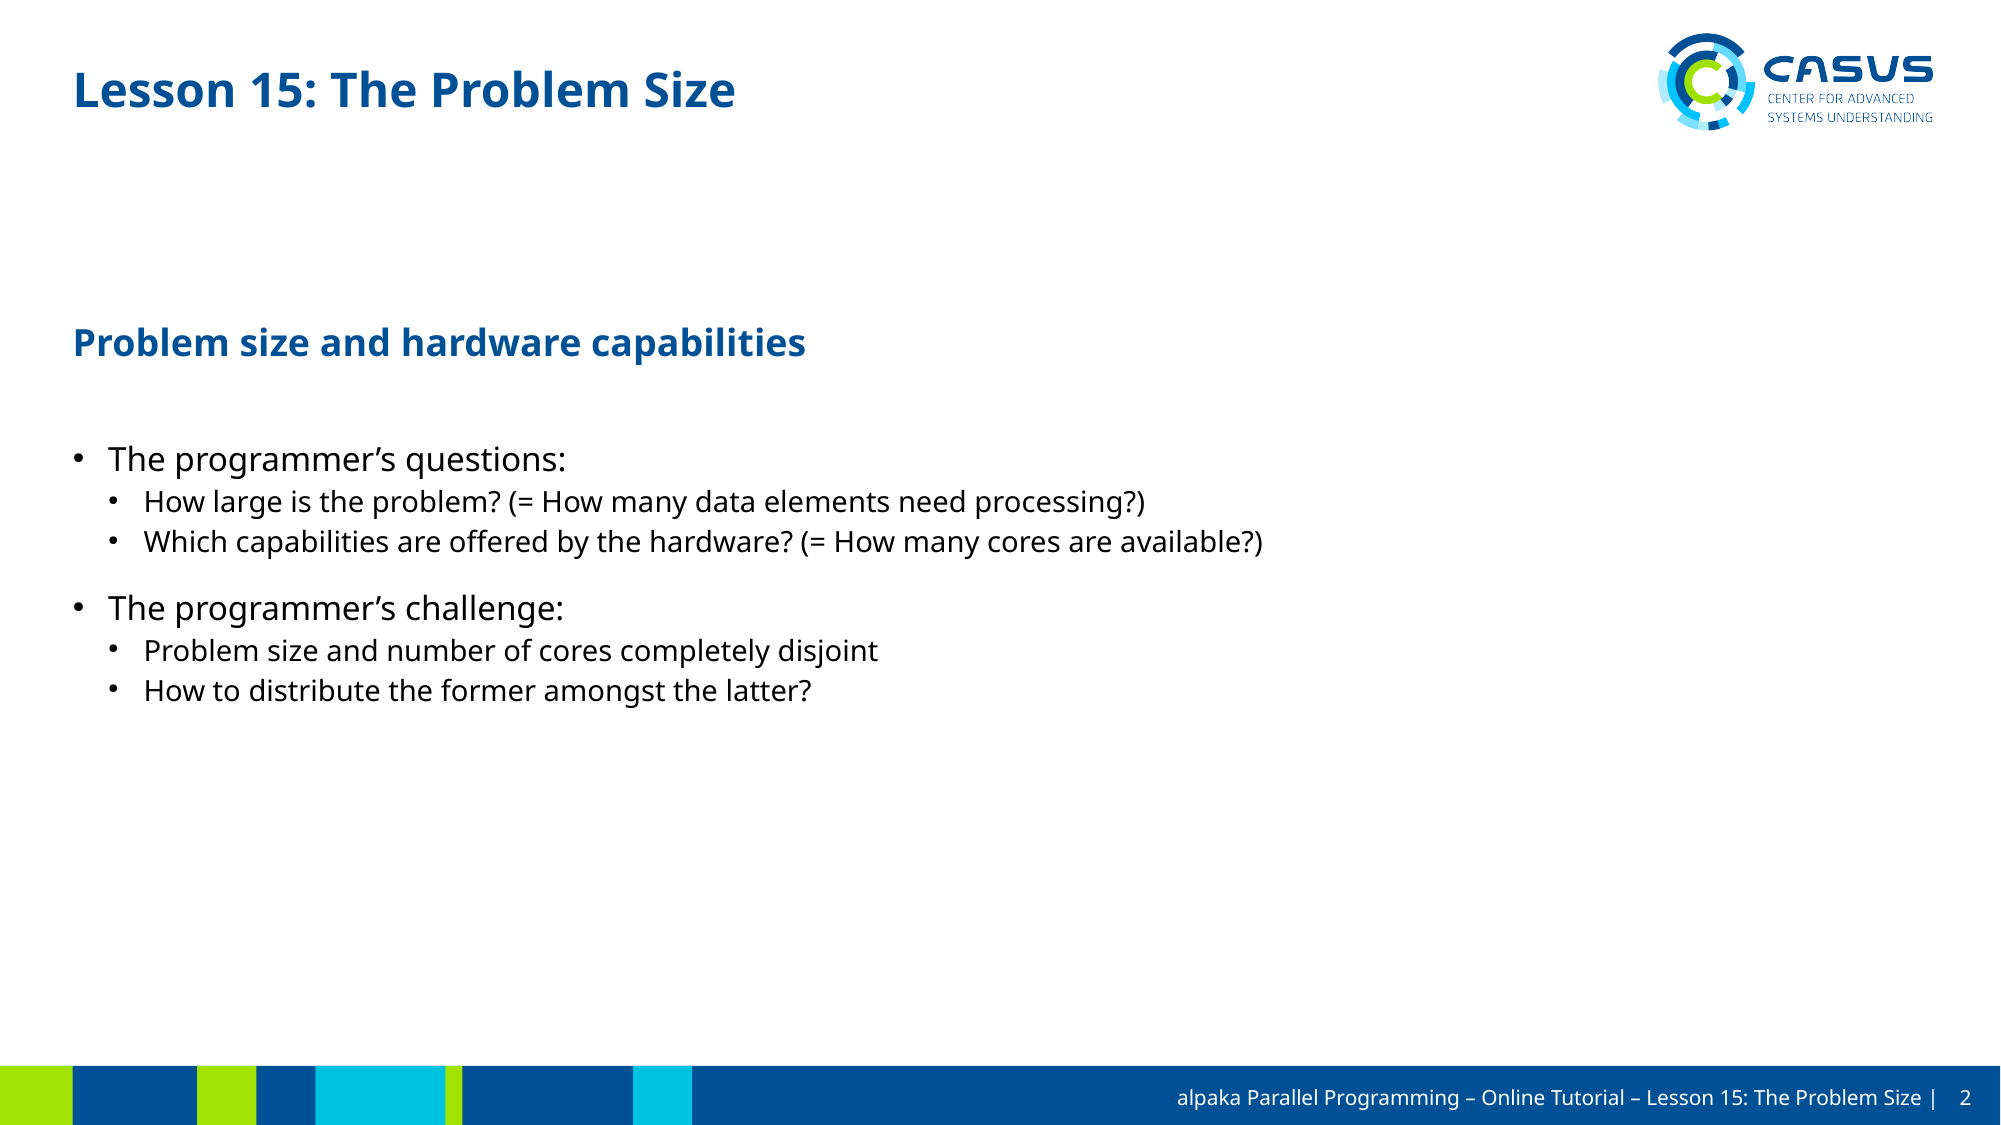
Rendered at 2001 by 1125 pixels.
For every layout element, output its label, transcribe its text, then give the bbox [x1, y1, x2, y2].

title Lesson 15: The Problem Size [72, 54, 1620, 123]
list Problem size and hardware capabilities The programmer’s questions: How large is the problem? (= How many data elements need processing?) Which capabilities are offered by the hardware? (= How many cores are available?) The programmer’s challenge: Problem size and number of cores completely disjoint How to distribute the former amongst the latter? [72, 316, 1620, 979]
picture [1658, 33, 1933, 131]
